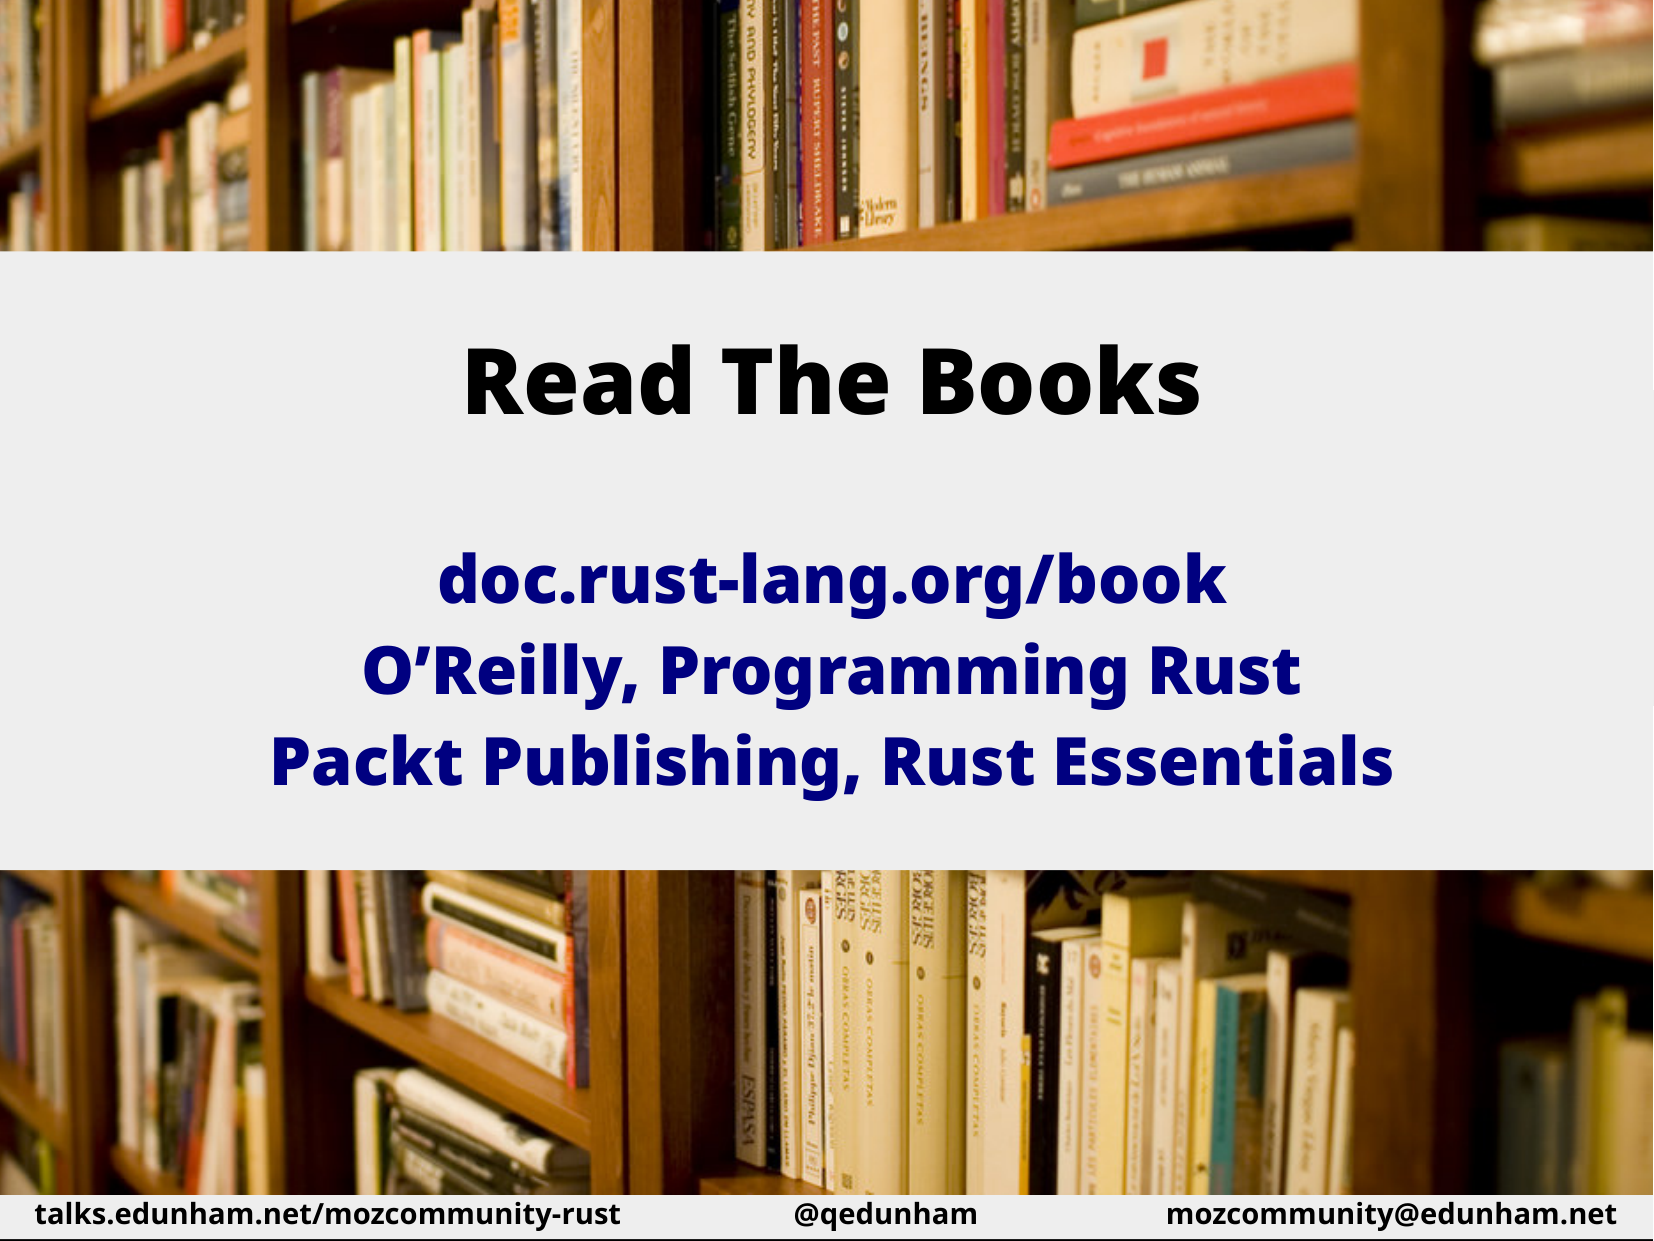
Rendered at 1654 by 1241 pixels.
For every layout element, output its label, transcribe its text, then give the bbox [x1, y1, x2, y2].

title Read The Books doc.rust-lang.org/book O’Reilly, Programming Rust Packt Publishing, Rust Essentials [0, 251, 1653, 871]
picture [0, 0, 1653, 251]
picture [0, 871, 1653, 1195]
